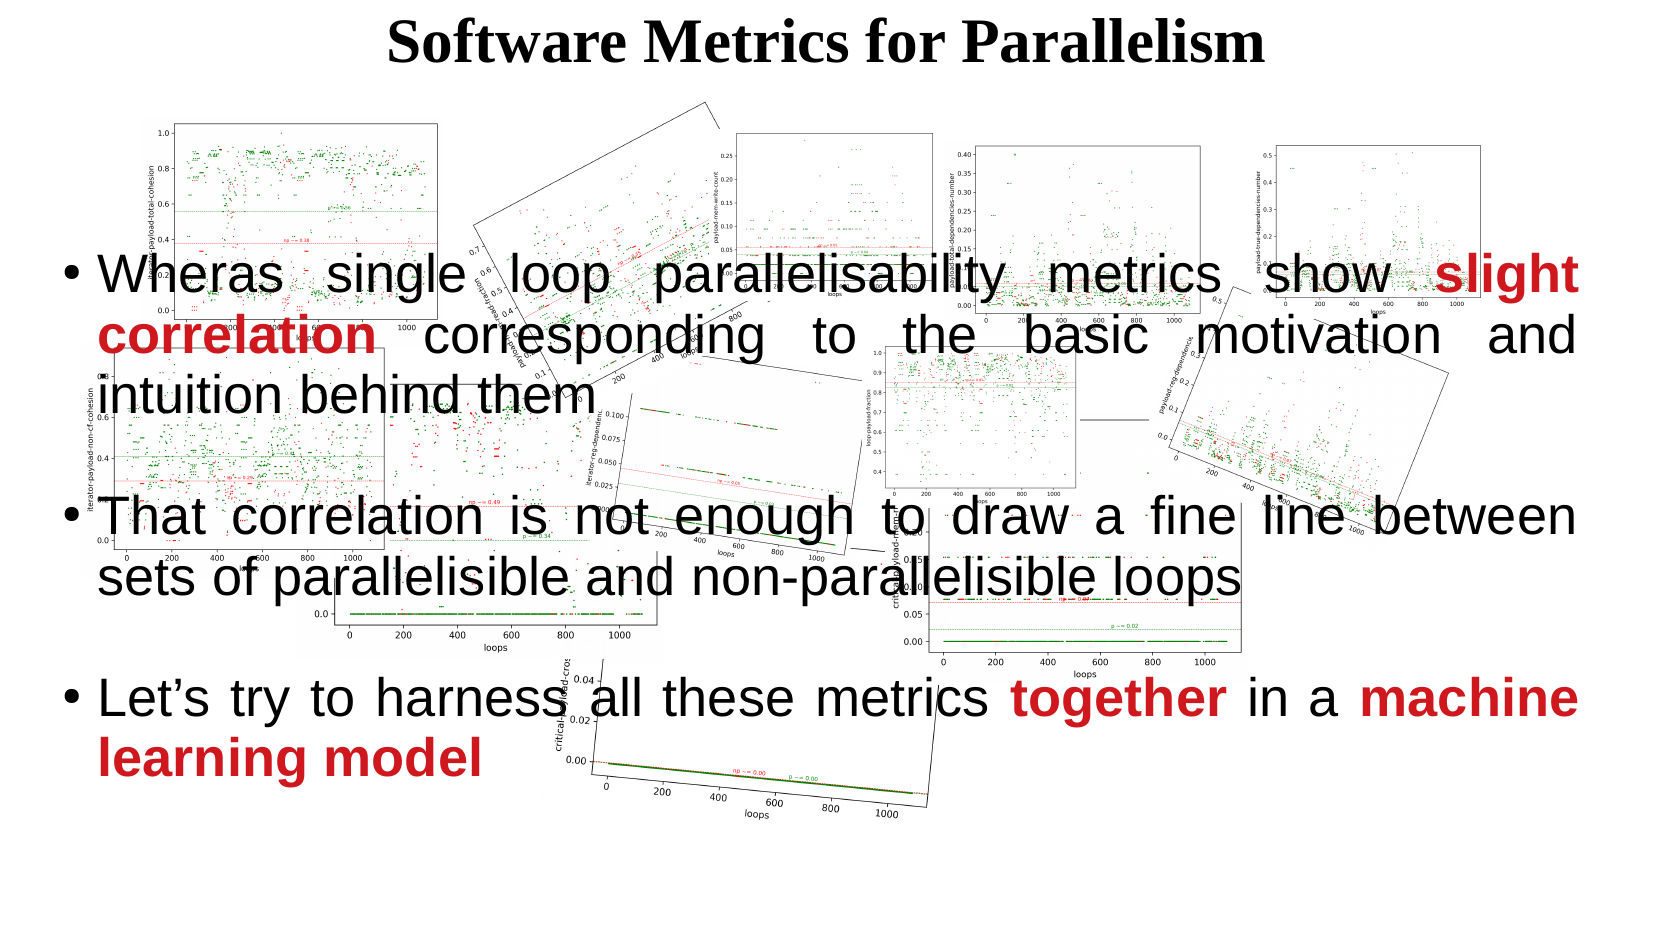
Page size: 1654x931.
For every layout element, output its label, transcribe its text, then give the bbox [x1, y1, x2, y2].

picture [944, 141, 1205, 236]
title Software Metrics for Parallelism [0, 0, 1654, 84]
picture [1251, 141, 1485, 236]
picture [142, 94, 937, 236]
text_box Wheras single loop parallelisability metrics show slight correlation corresponding to the basic motivation and intuition behind them That correlation is not enough to draw a fine line between sets of parallelisible and non-parallelisible loops Let’s try to harness all these metrics together in a machine learning model [47, 236, 1595, 796]
picture [541, 796, 935, 843]
